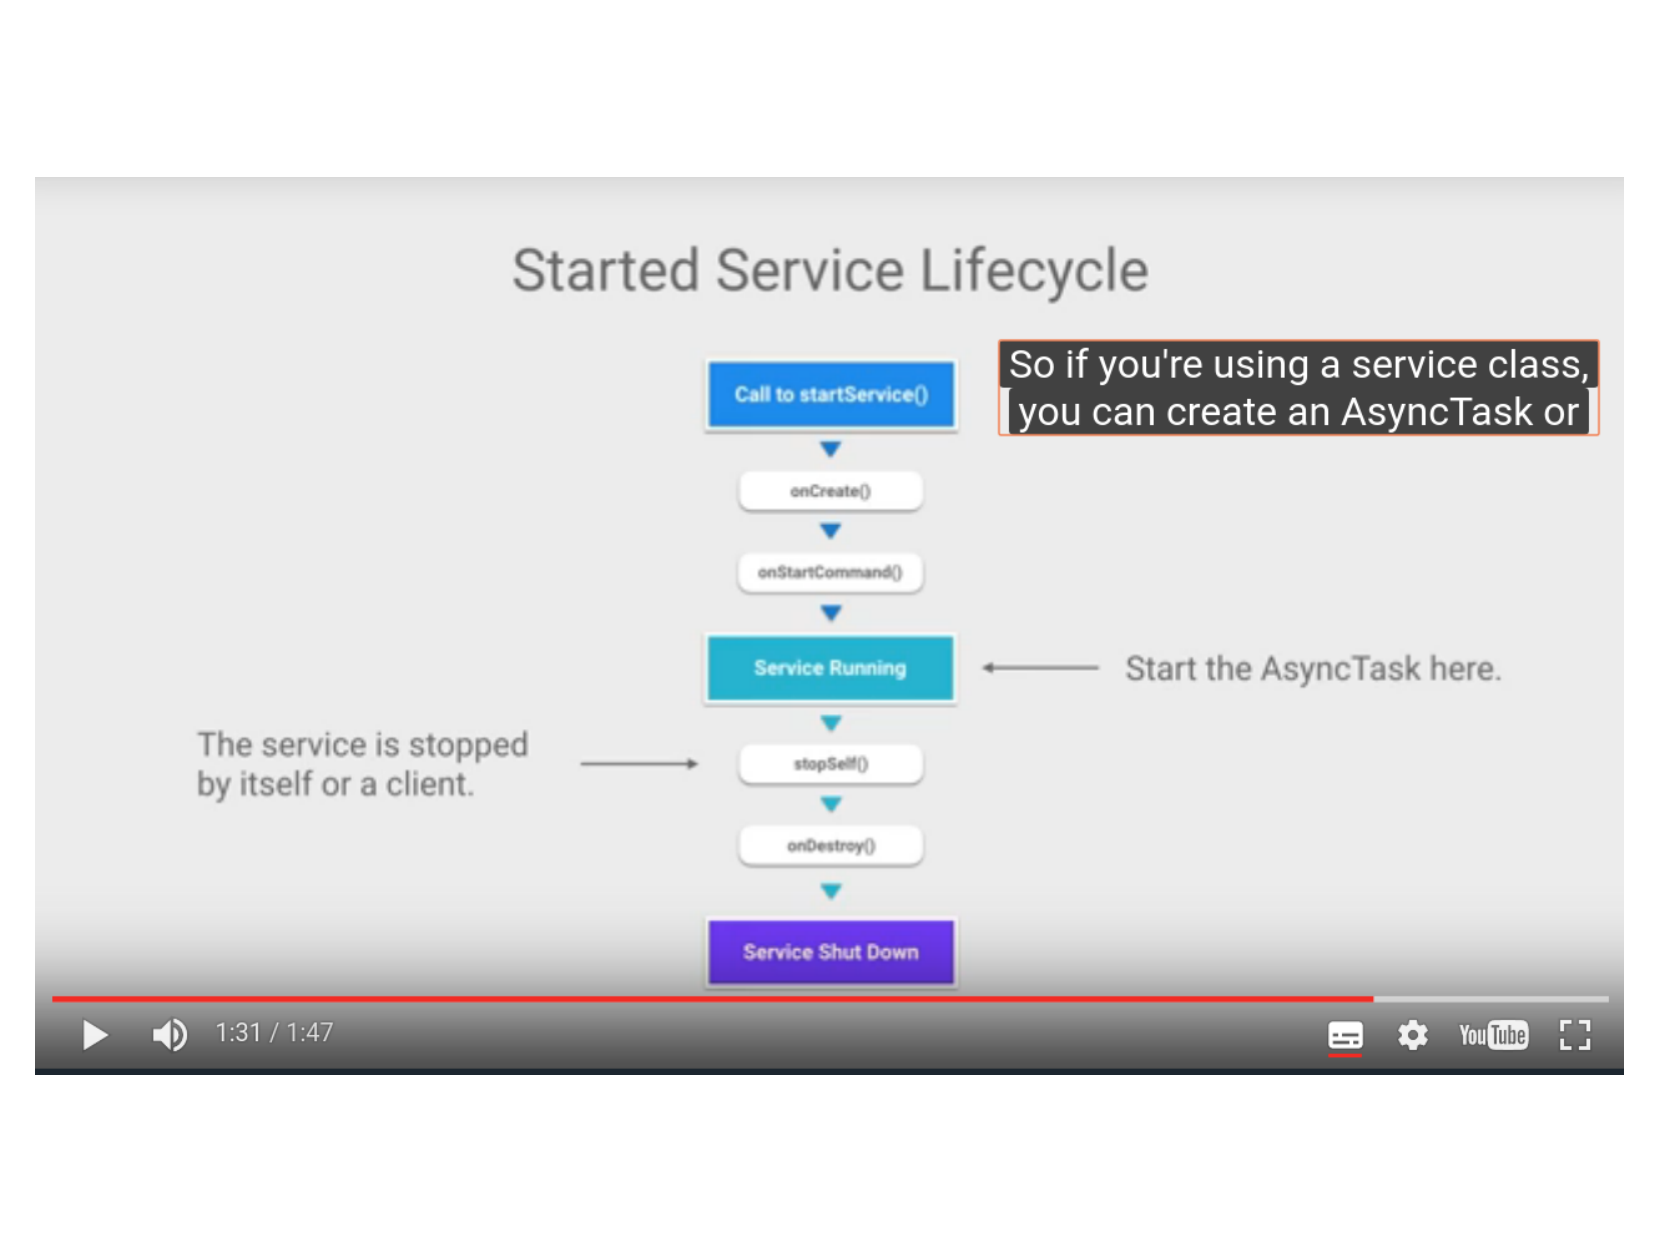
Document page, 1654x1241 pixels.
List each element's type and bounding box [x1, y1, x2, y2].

picture [35, 177, 1624, 1075]
